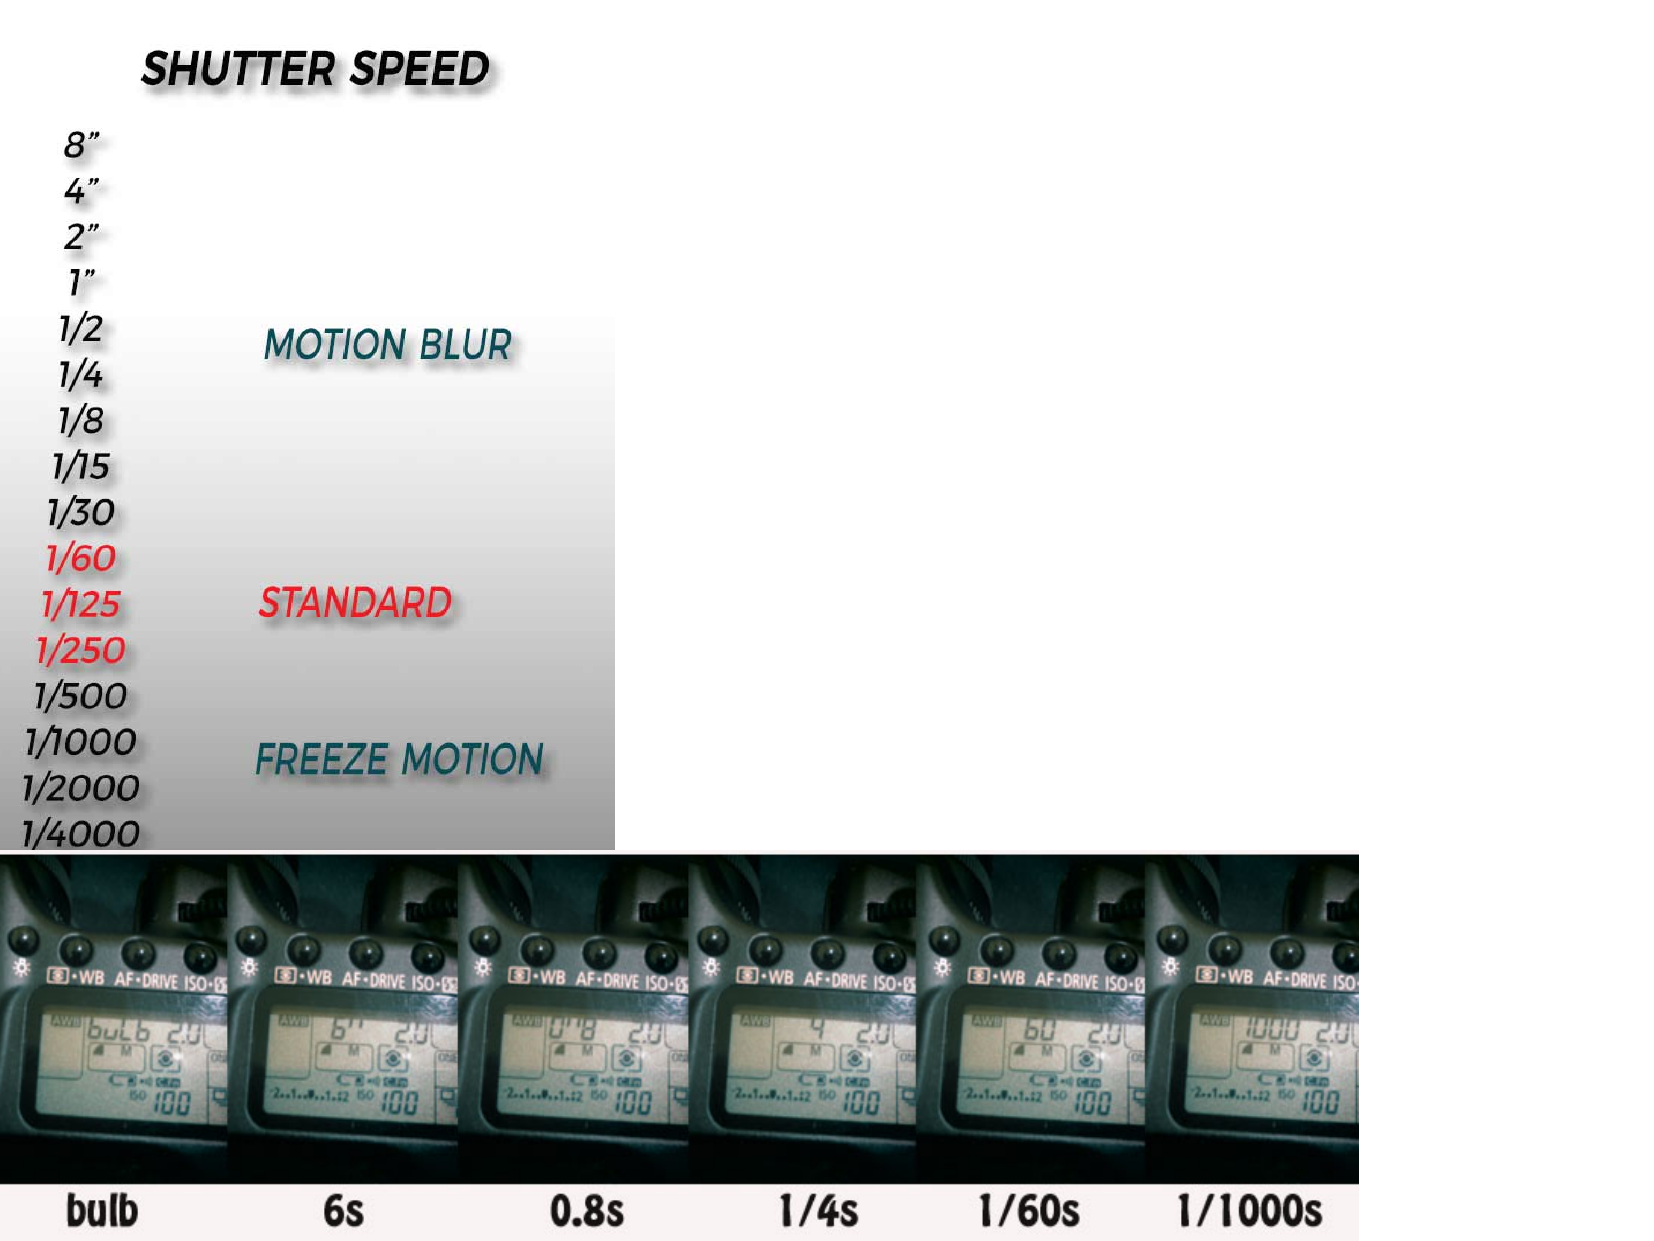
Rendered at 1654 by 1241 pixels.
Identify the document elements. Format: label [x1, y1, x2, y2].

picture [0, 11, 1359, 1241]
